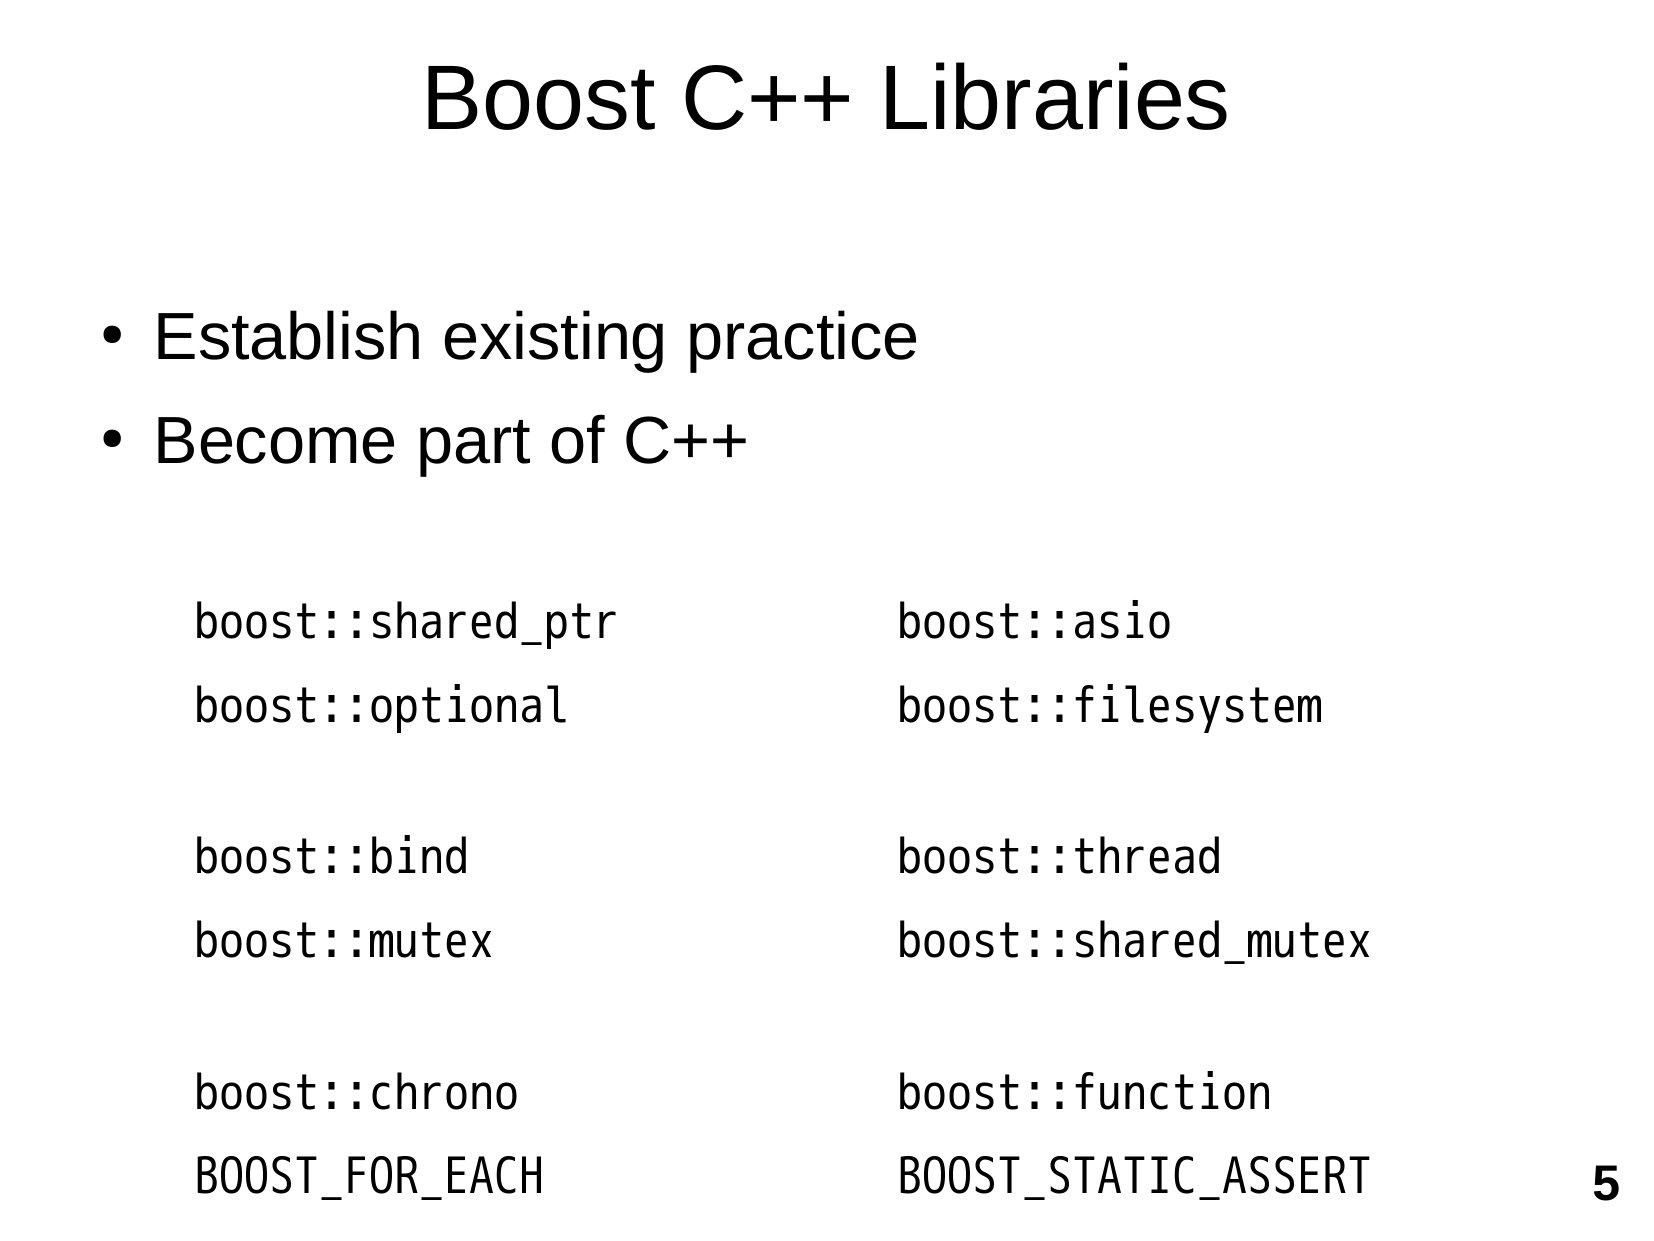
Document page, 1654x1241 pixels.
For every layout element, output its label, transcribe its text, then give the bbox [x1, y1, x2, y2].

table_cell boost::shared_mutex [883, 908, 1387, 1059]
table_cell boost::chrono [180, 1060, 882, 1143]
table_cell boost::optional [180, 673, 882, 823]
table_cell boost::filesystem [883, 673, 1387, 823]
title Boost C++ Libraries [82, 15, 1571, 181]
table_cell boost::function [883, 1060, 1387, 1143]
table_cell BOOST_STATIC_ASSERT [883, 1144, 1387, 1241]
list Establish existing practice Become part of C++ [82, 195, 1571, 541]
table_header boost::asio [883, 589, 1387, 672]
table_cell boost::bind [180, 824, 882, 907]
table_cell BOOST_FOR_EACH [180, 1144, 882, 1241]
table_cell boost::mutex [180, 908, 882, 1059]
table_cell boost::thread [883, 824, 1387, 907]
table_header boost::shared_ptr [180, 589, 882, 672]
